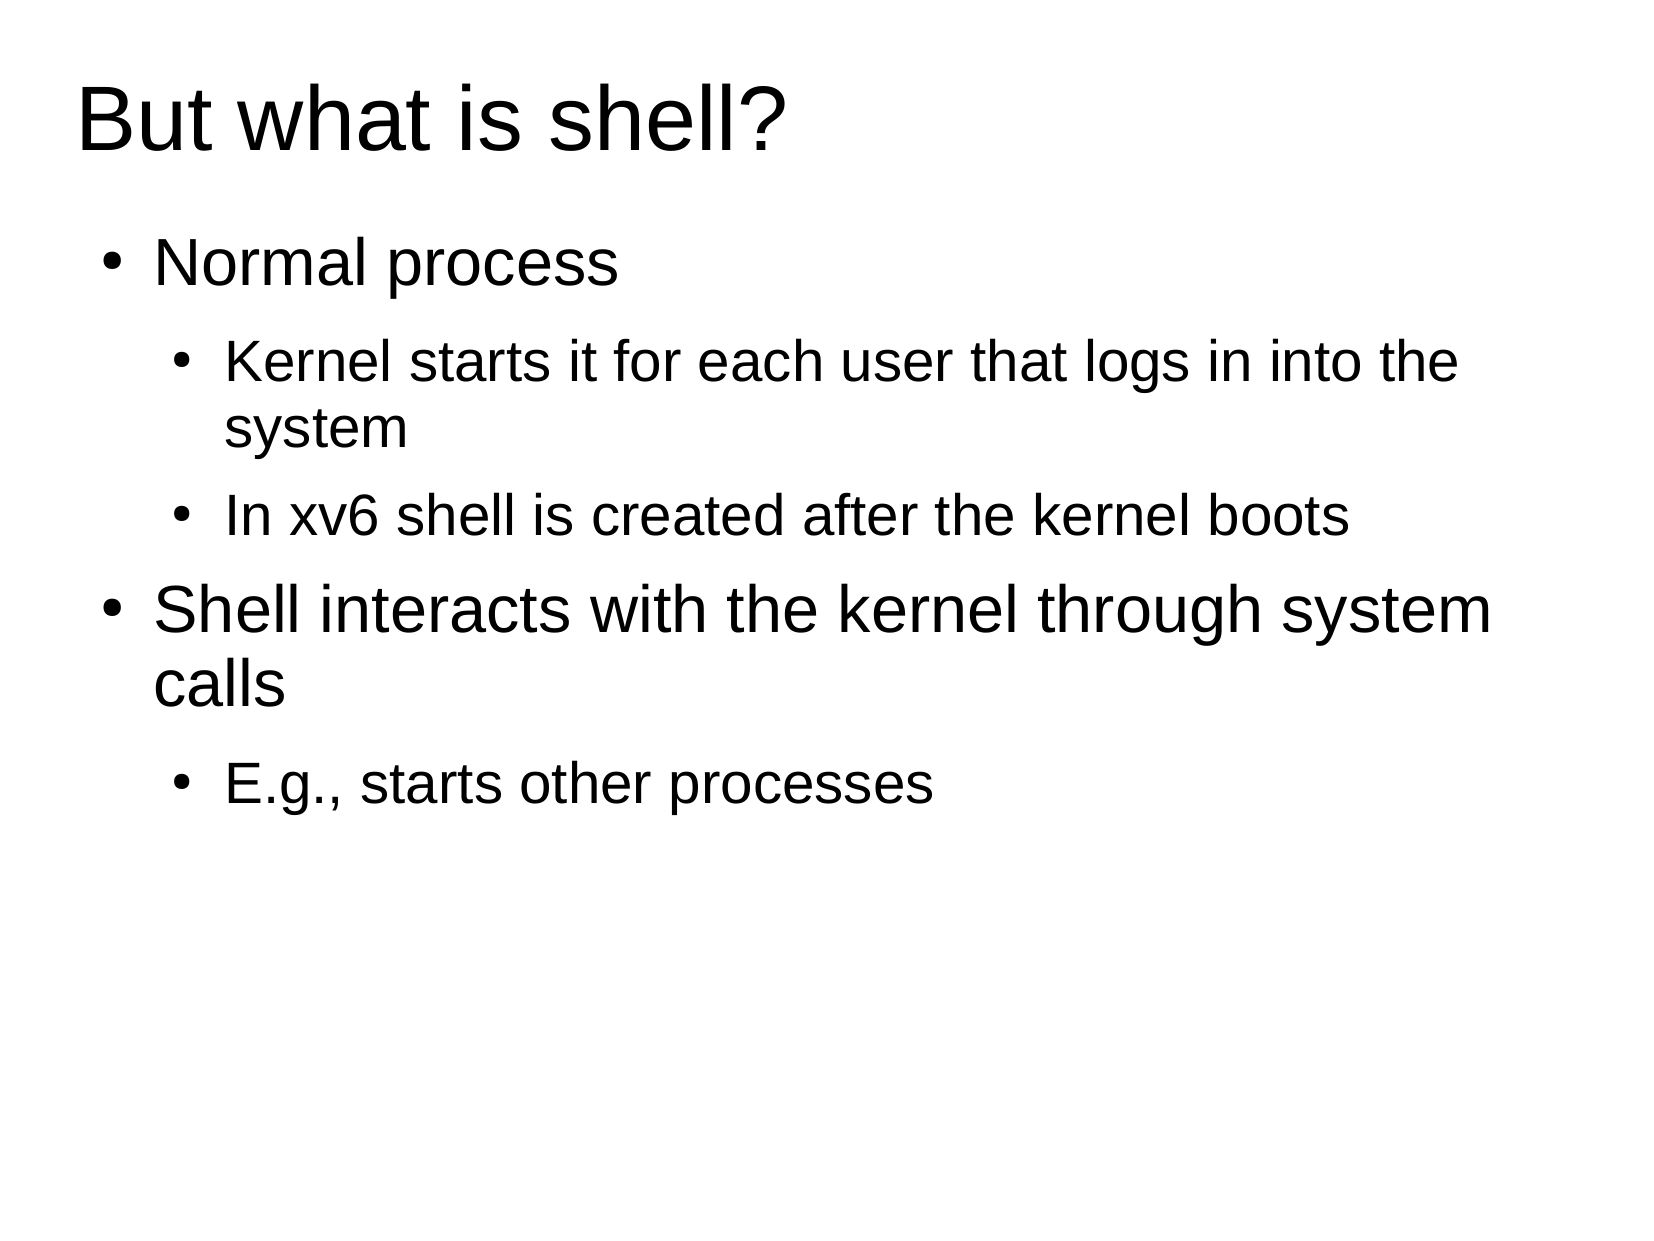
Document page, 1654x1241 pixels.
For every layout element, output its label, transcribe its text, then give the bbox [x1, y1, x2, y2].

list Normal process Kernel starts it for each user that logs in into the system In xv6 shell is created after the kernel boots Shell interacts with the kernel through system calls E.g., starts other processes [82, 225, 1571, 1163]
title But what is shell? [75, 49, 1201, 188]
